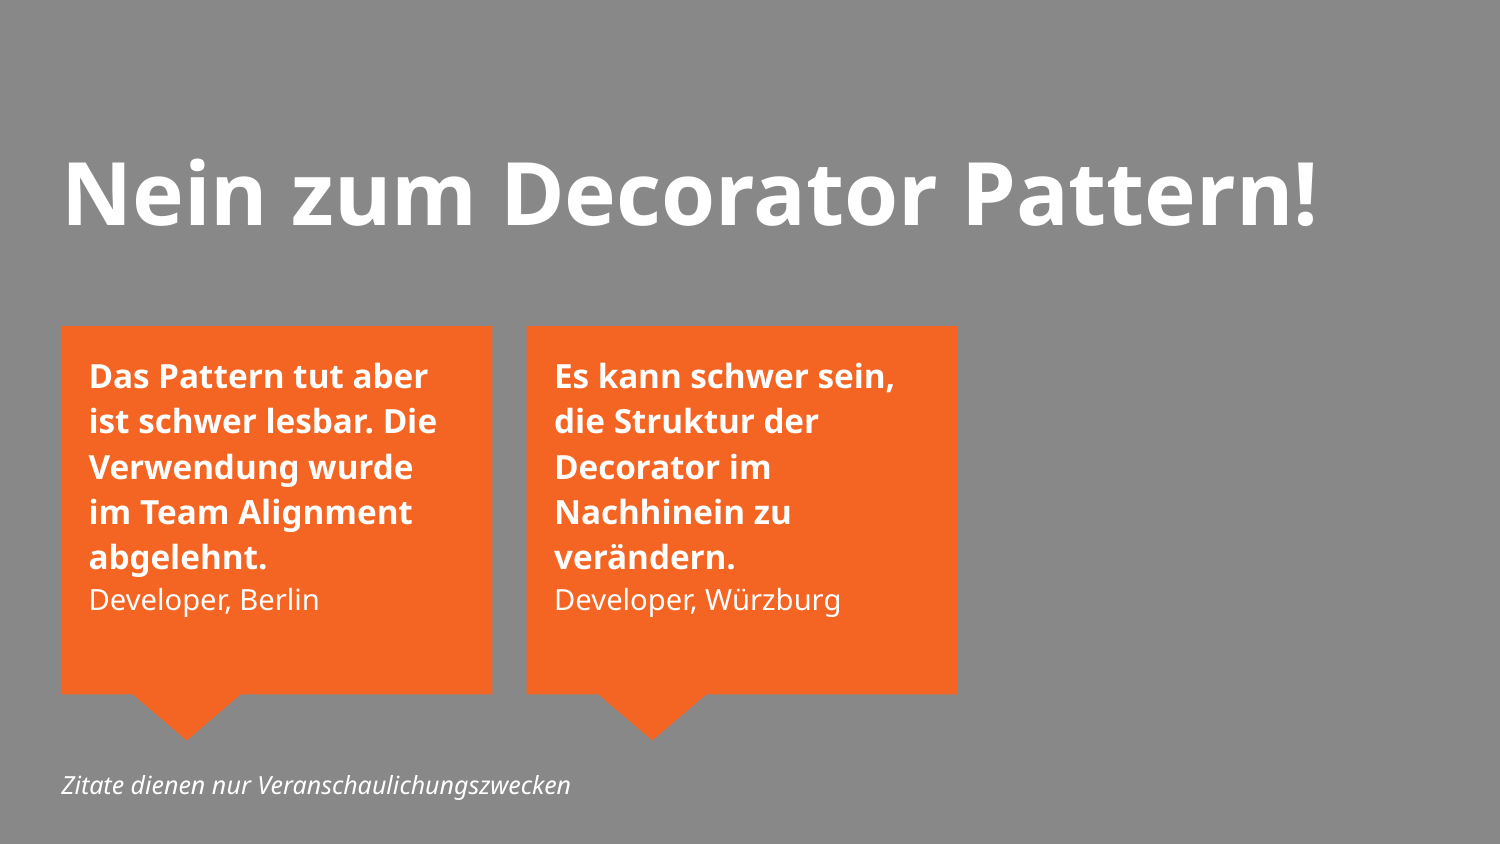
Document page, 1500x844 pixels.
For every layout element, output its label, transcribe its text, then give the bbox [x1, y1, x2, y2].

title Es kann schwer sein, die Struktur der Decorator im Nachhinein zu verändern. Developer, Würzburg [539, 338, 947, 668]
text_box [60, 326, 493, 741]
title Das Pattern tut aber ist schwer lesbar. Die Verwendung wurde im Team Alignment abgelehnt. Developer, Berlin [73, 338, 481, 668]
text_box Zitate dienen nur Veranschaulichungszwecken [46, 763, 1071, 806]
text_box [526, 326, 958, 741]
title Nein zum Decorator Pattern! [46, 116, 1461, 285]
